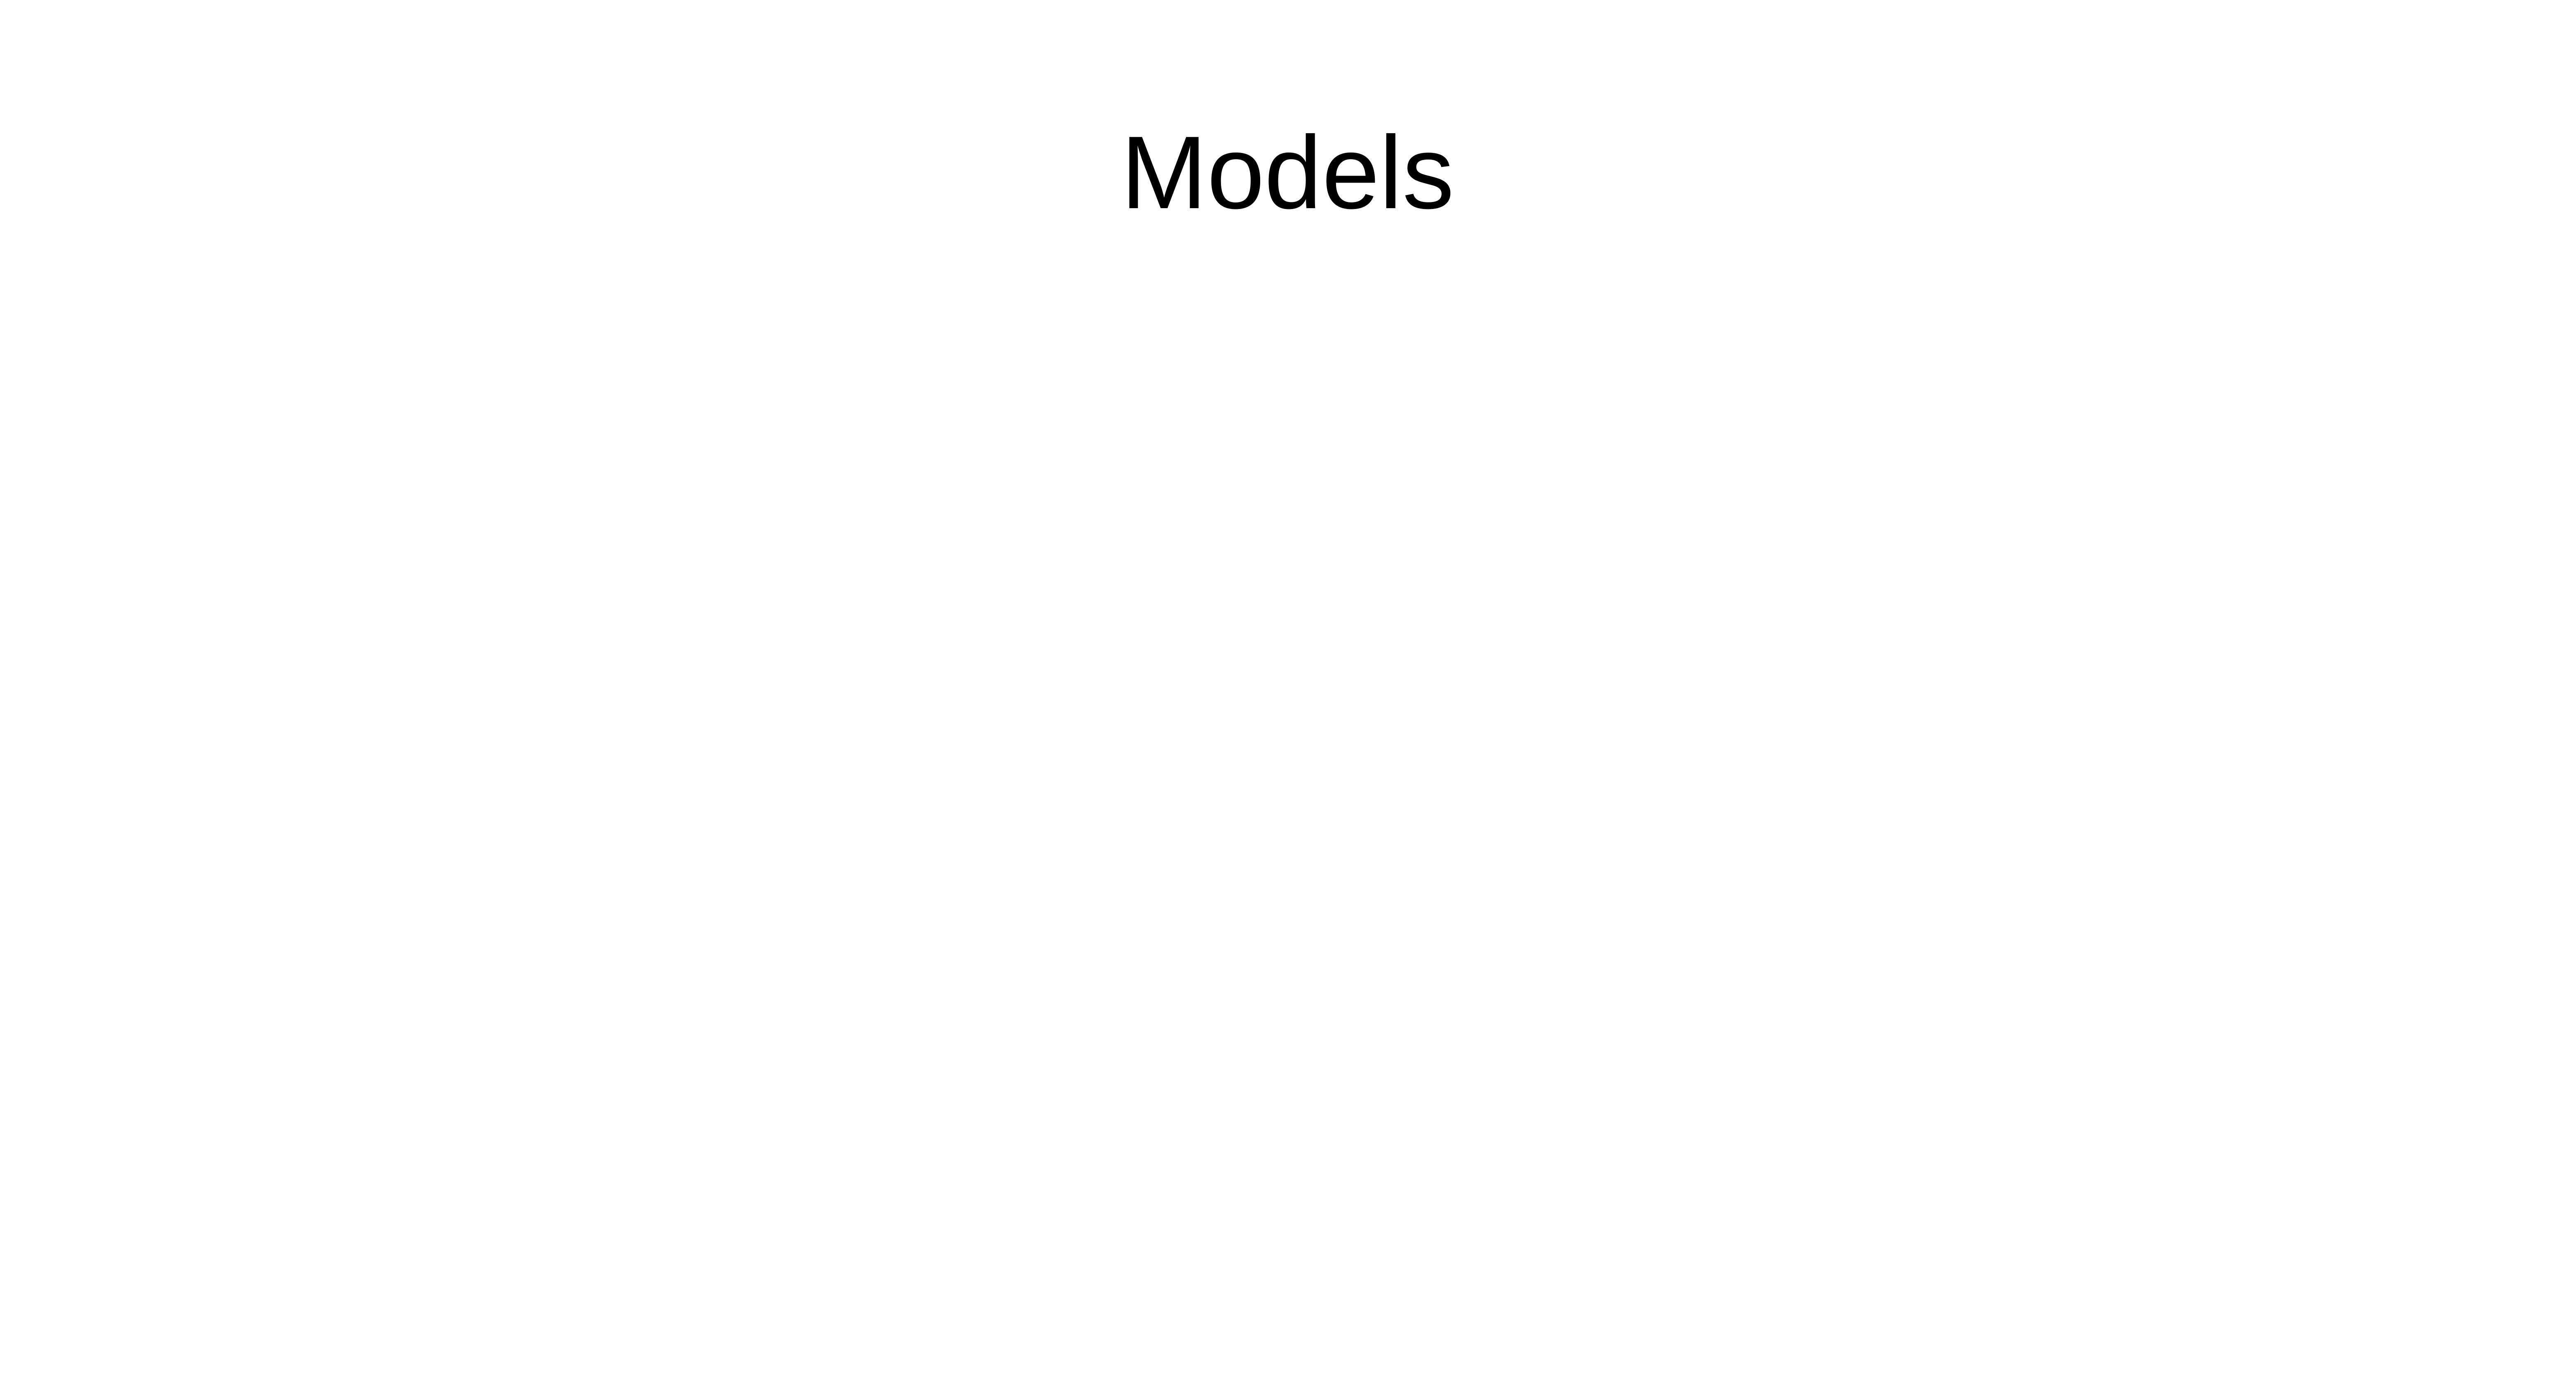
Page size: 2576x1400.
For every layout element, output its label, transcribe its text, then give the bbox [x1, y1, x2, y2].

title Models [129, 56, 2447, 290]
